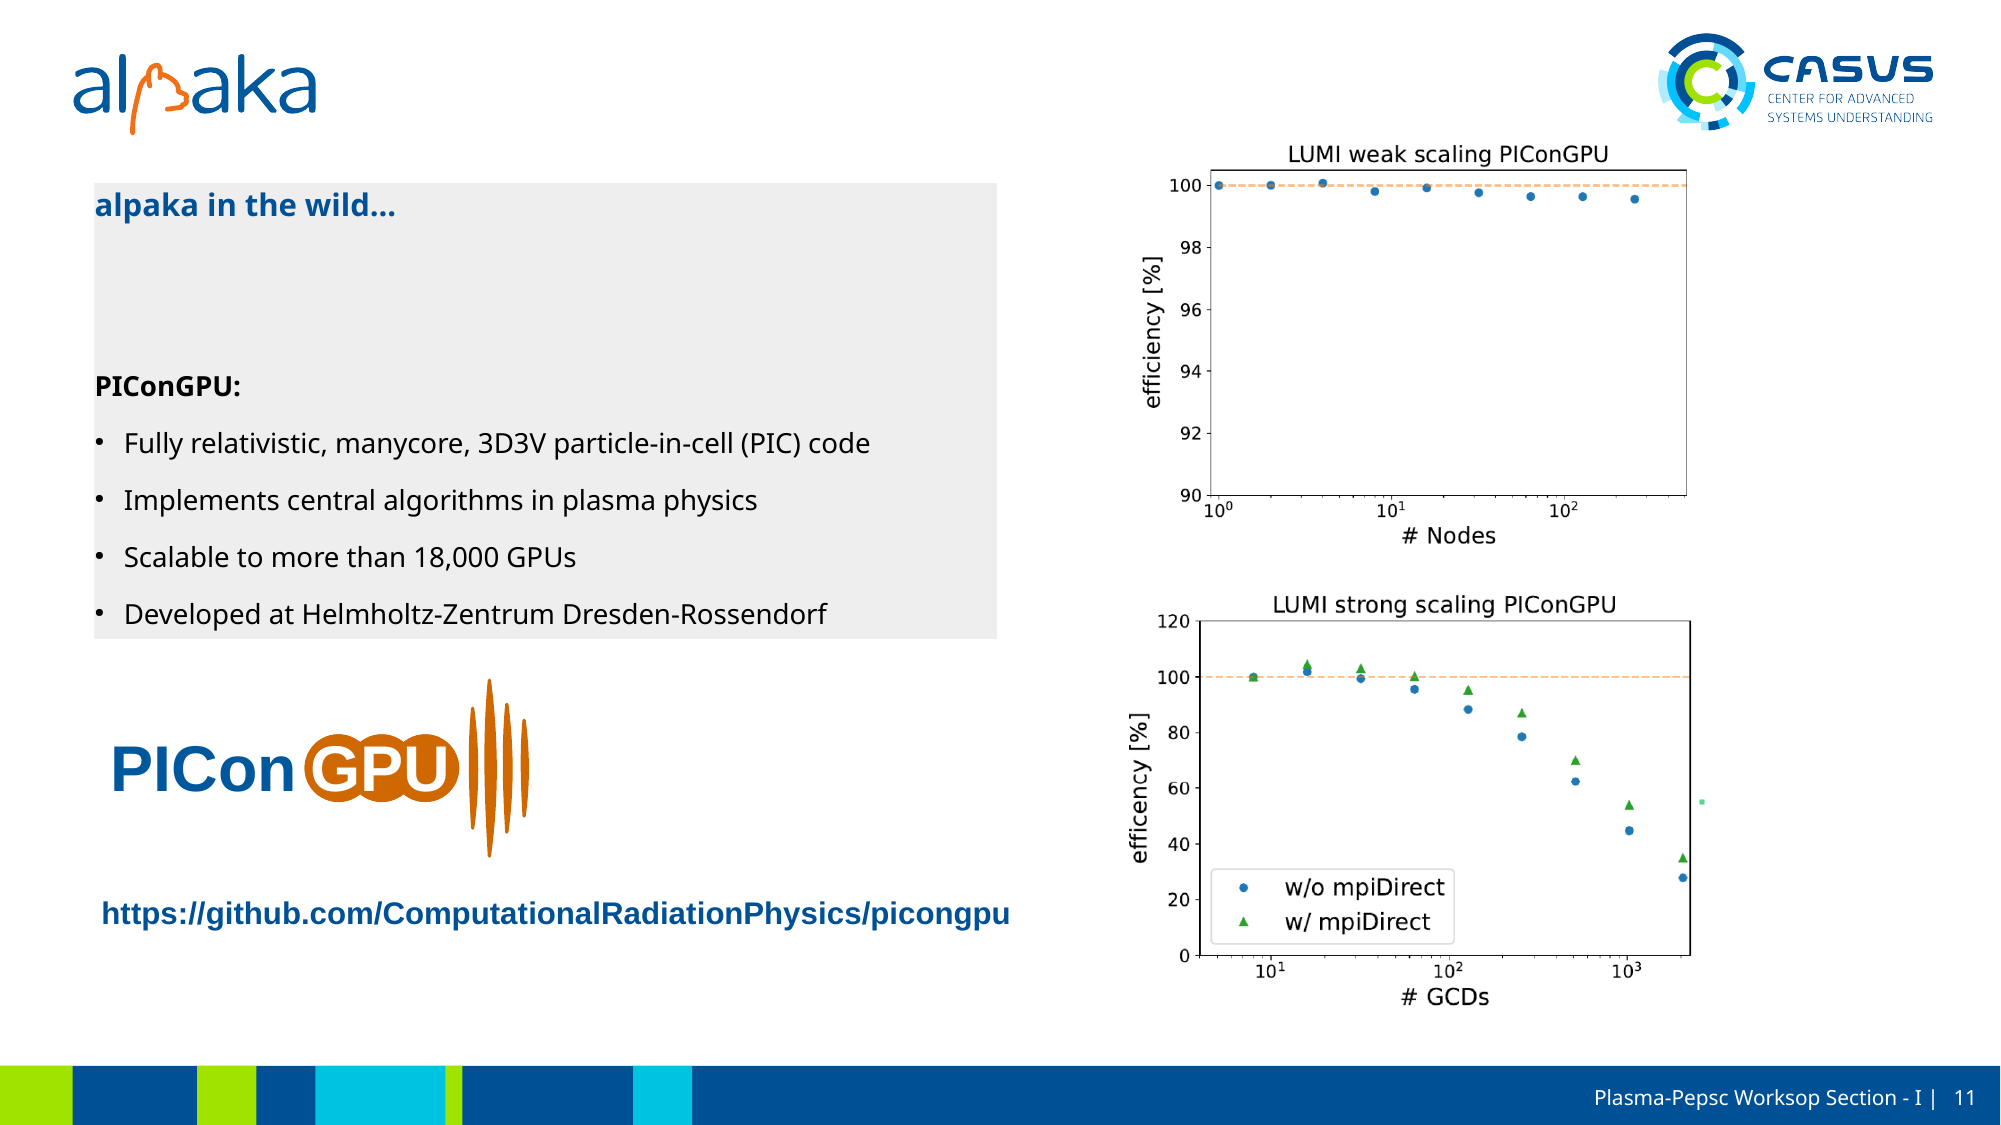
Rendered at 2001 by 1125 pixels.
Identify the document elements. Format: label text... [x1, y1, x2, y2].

picture [72, 53, 317, 136]
list alpaka in the wild... PIConGPU: Fully relativistic, manycore, 3D3V particle-in-cell (PIC) code Implements central algorithms in plasma physics Scalable to more than 18,000 GPUs Developed at Helmholtz-Zentrum Dresden-Rossendorf [94, 183, 997, 639]
picture [1122, 33, 1933, 1030]
picture [106, 673, 538, 863]
text_box https://github.com/ComputationalRadiationPhysics/picongpu [77, 886, 1075, 976]
